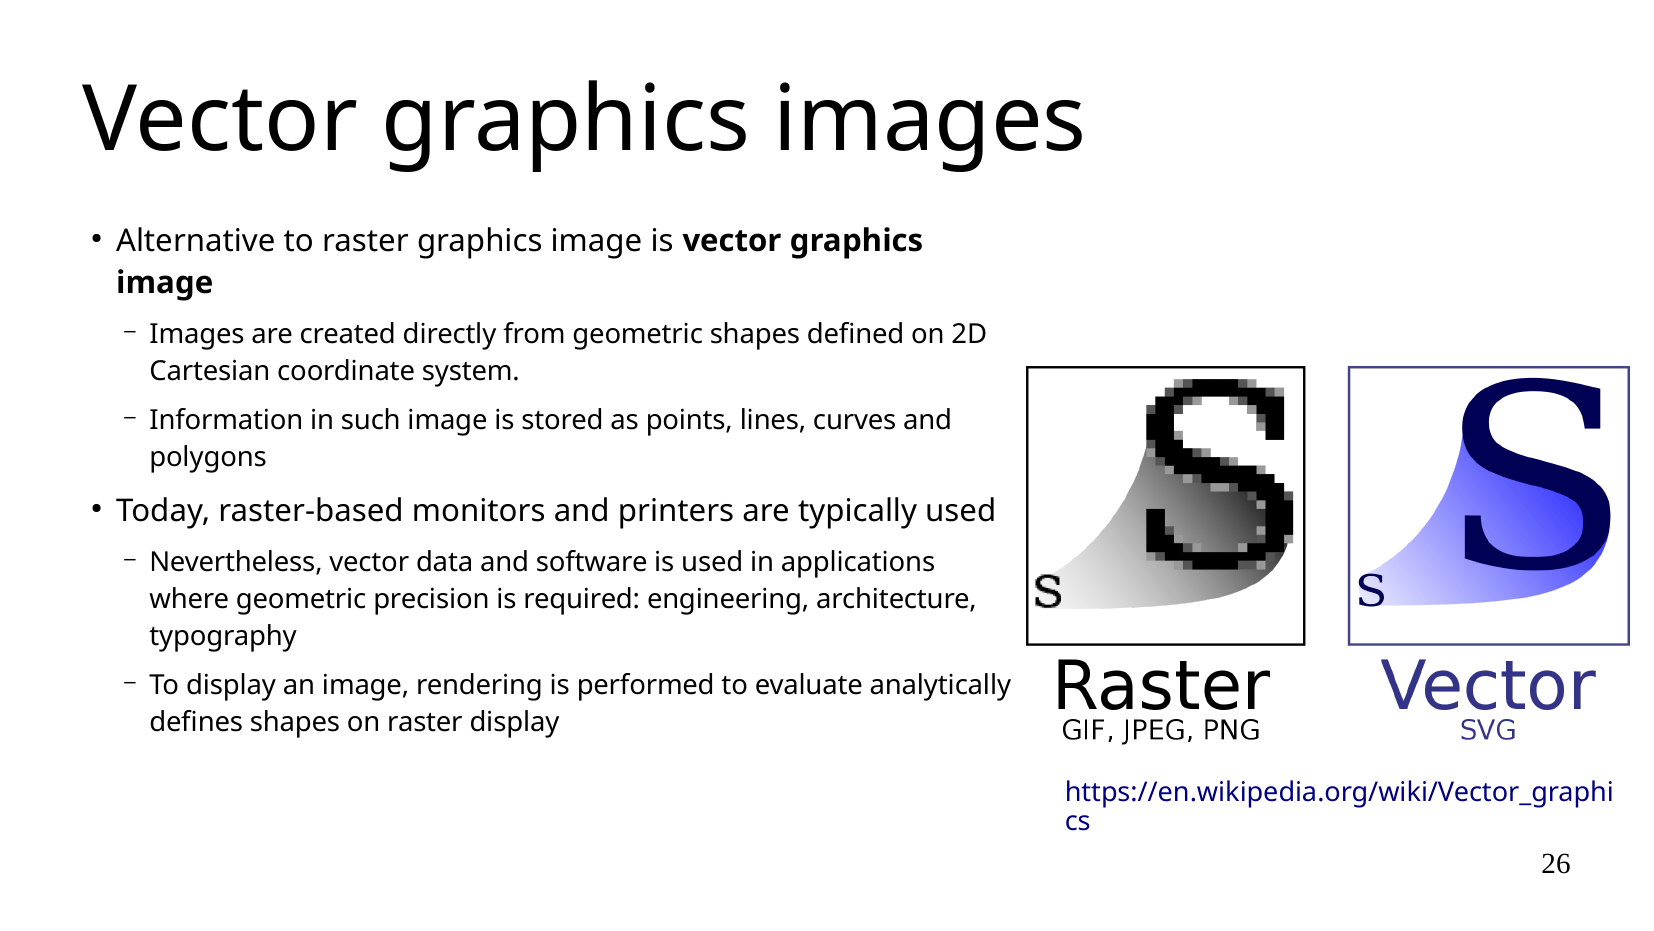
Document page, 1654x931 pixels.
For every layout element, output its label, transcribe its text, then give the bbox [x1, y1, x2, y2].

title Vector graphics images [82, 37, 1571, 193]
text_box https://en.wikipedia.org/wiki/Vector_graphics [1050, 765, 1636, 814]
list Alternative to raster graphics image is vector graphics image Images are created directly from geometric shapes defined on 2D Cartesian coordinate system. Information in such image is stored as points, lines, curves and polygons Today, raster-based monitors and printers are typically used Nevertheless, vector data and software is used in applications where geometric precision is required: engineering, architecture, typography To display an image, rendering is performed to evaluate analytically defines shapes on raster display [82, 217, 1021, 751]
picture [1019, 359, 1636, 754]
